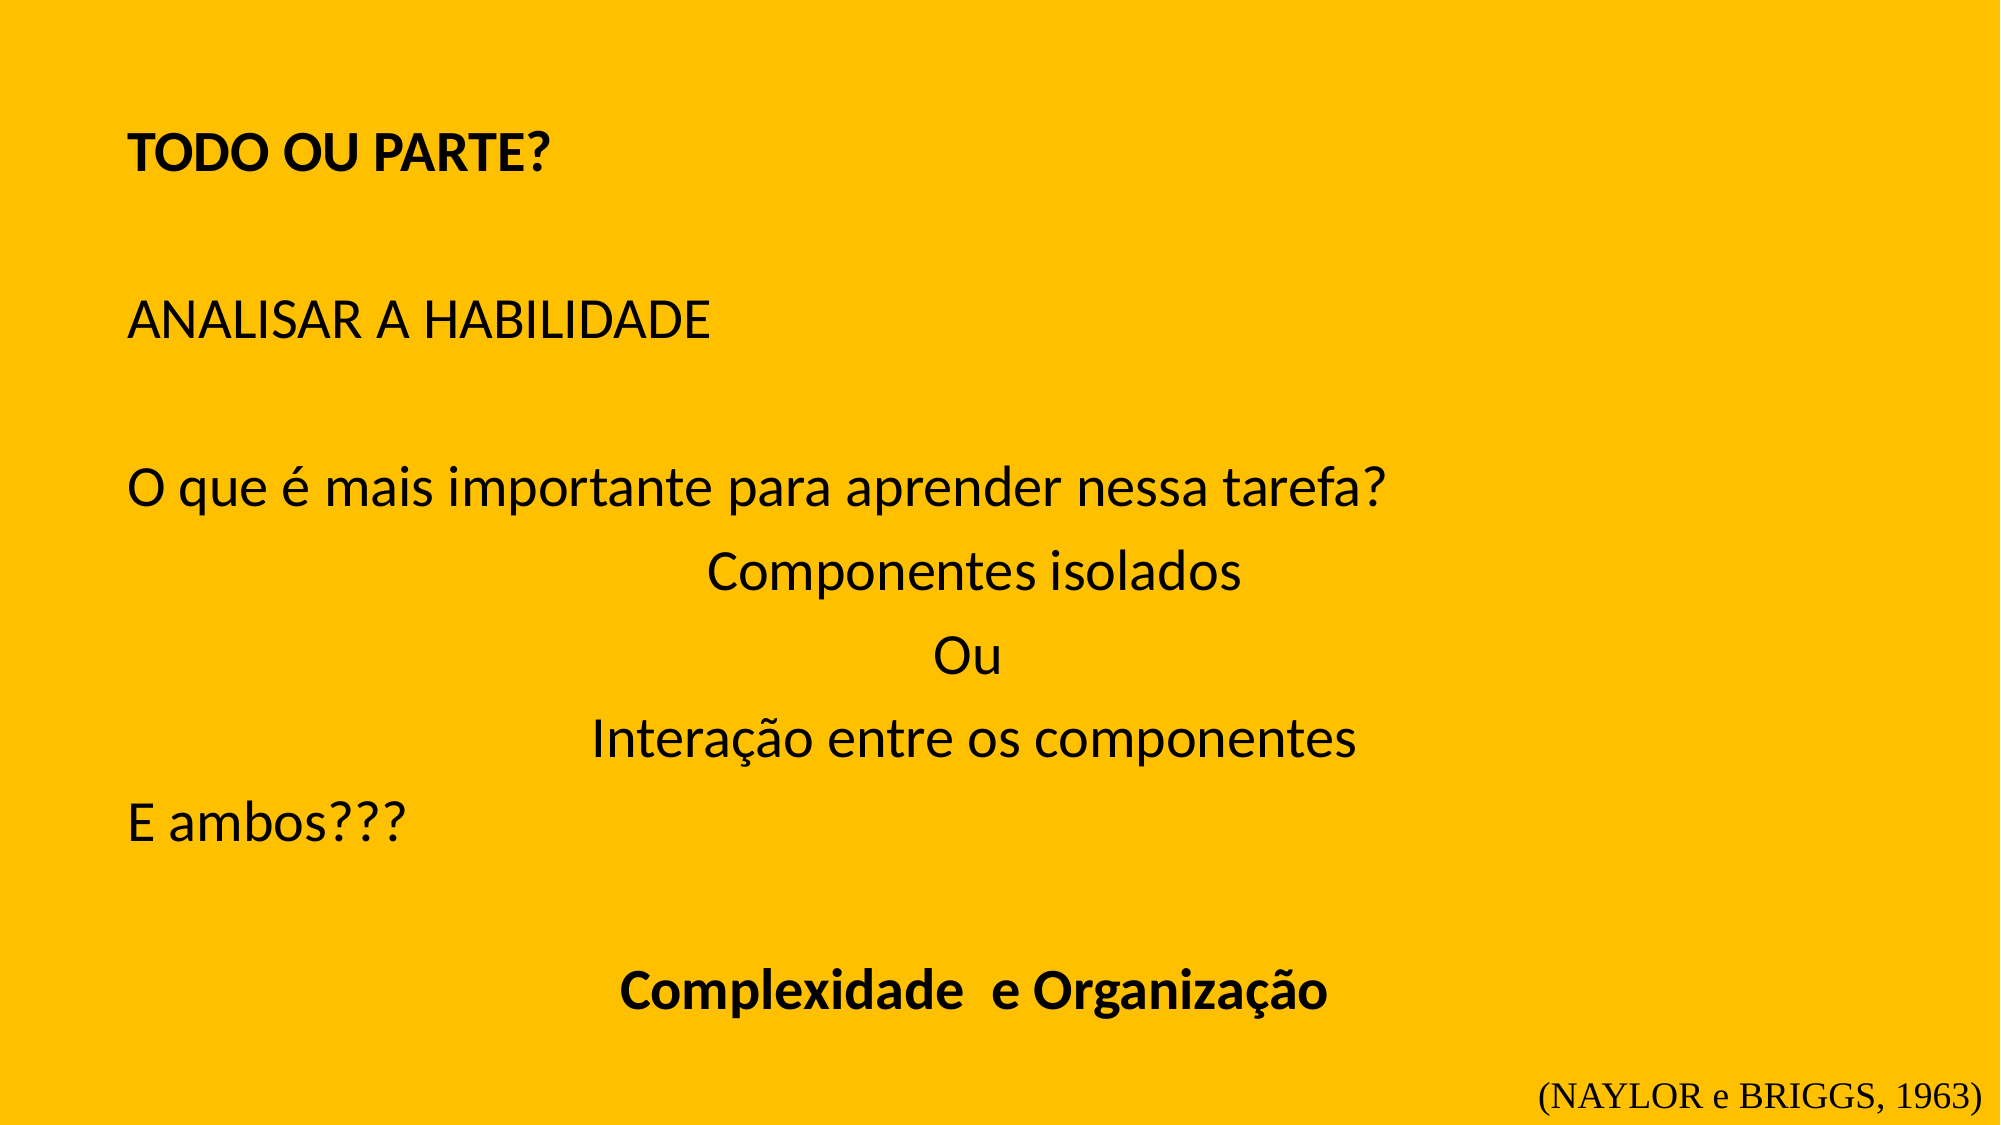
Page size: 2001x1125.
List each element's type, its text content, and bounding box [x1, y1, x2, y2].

list TODO OU PARTE? ANALISAR A HABILIDADE O que é mais importante para aprender nessa tarefa? Componentes isolados Ou Interação entre os componentes E ambos??? Complexidade e Organização [112, 113, 1838, 1064]
text_box (NAYLOR e BRIGGS, 1963) [1523, 1063, 1998, 1123]
